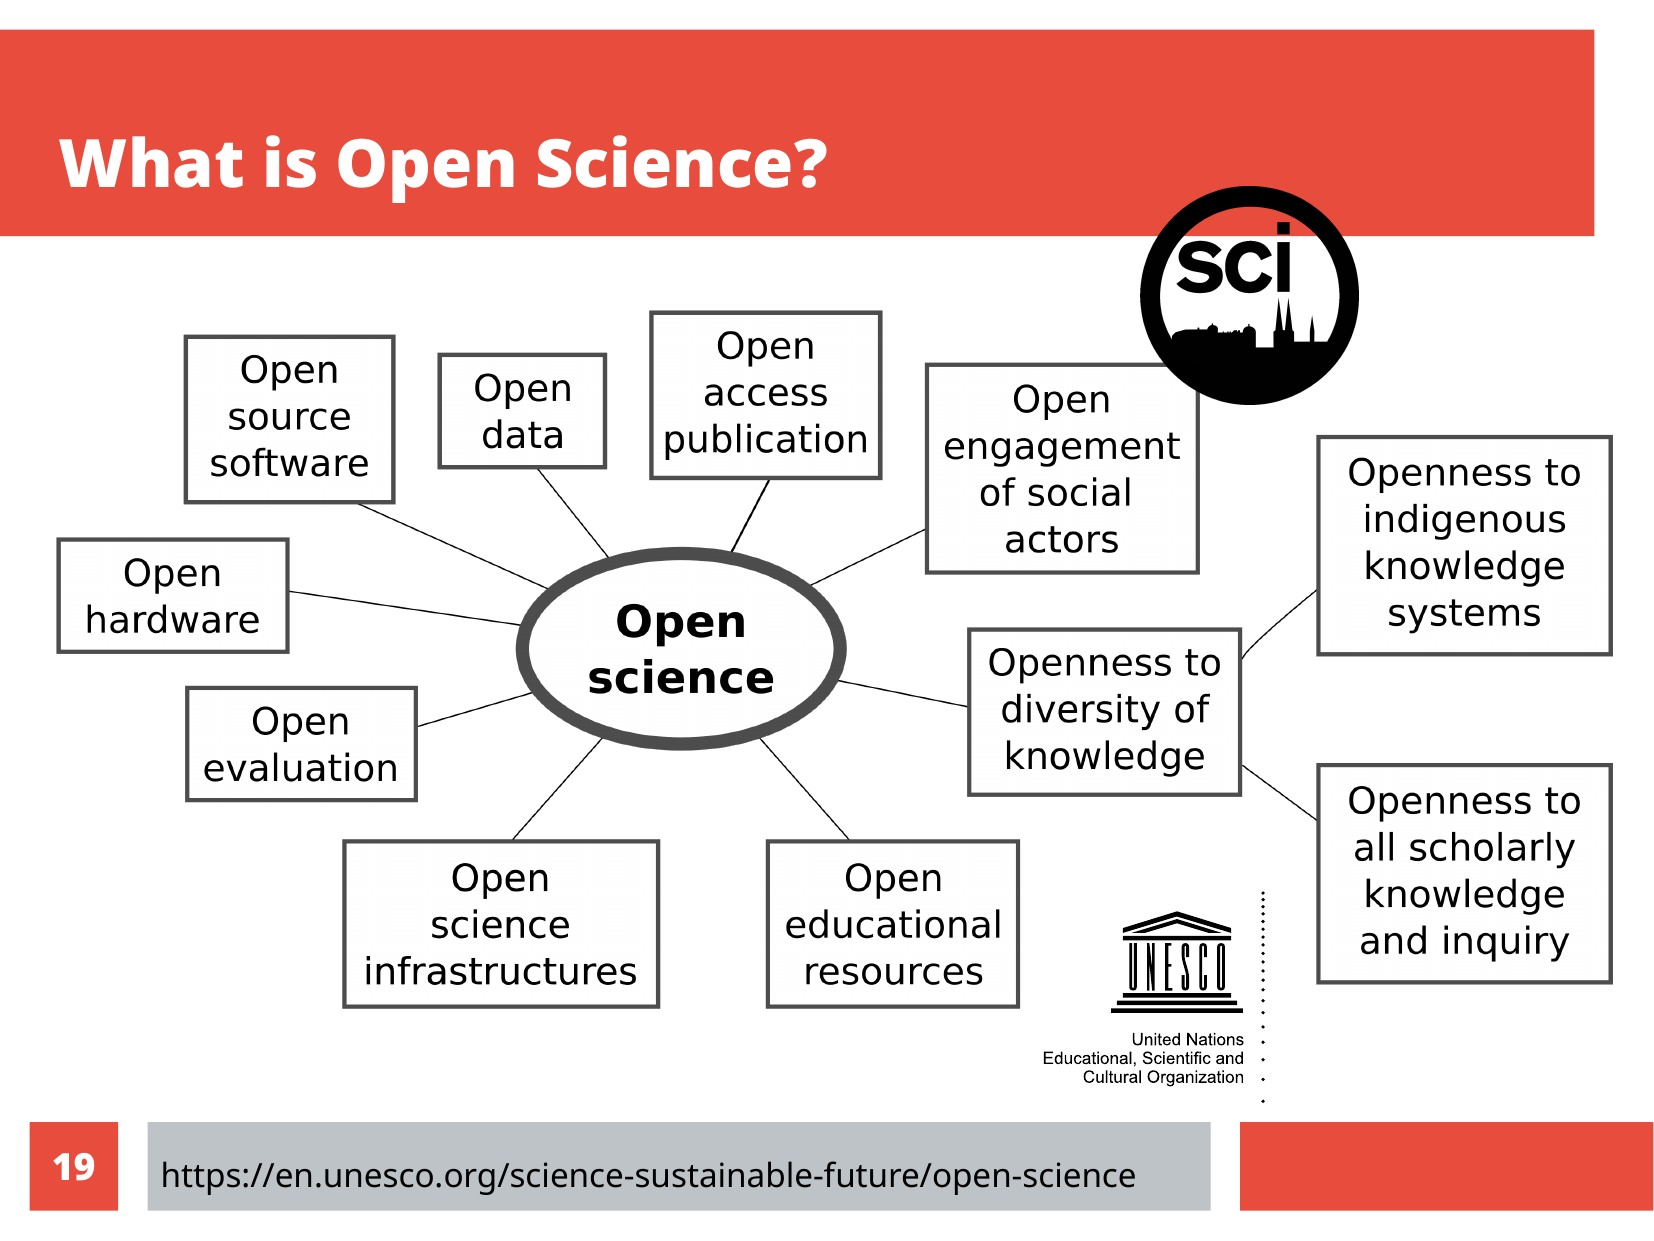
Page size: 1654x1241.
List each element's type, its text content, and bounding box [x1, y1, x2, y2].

picture [30, 186, 1639, 1117]
text_box https://en.unesco.org/science-sustainable-future/open-science [145, 1144, 1211, 1199]
title What is Open Science? [59, 59, 1595, 207]
